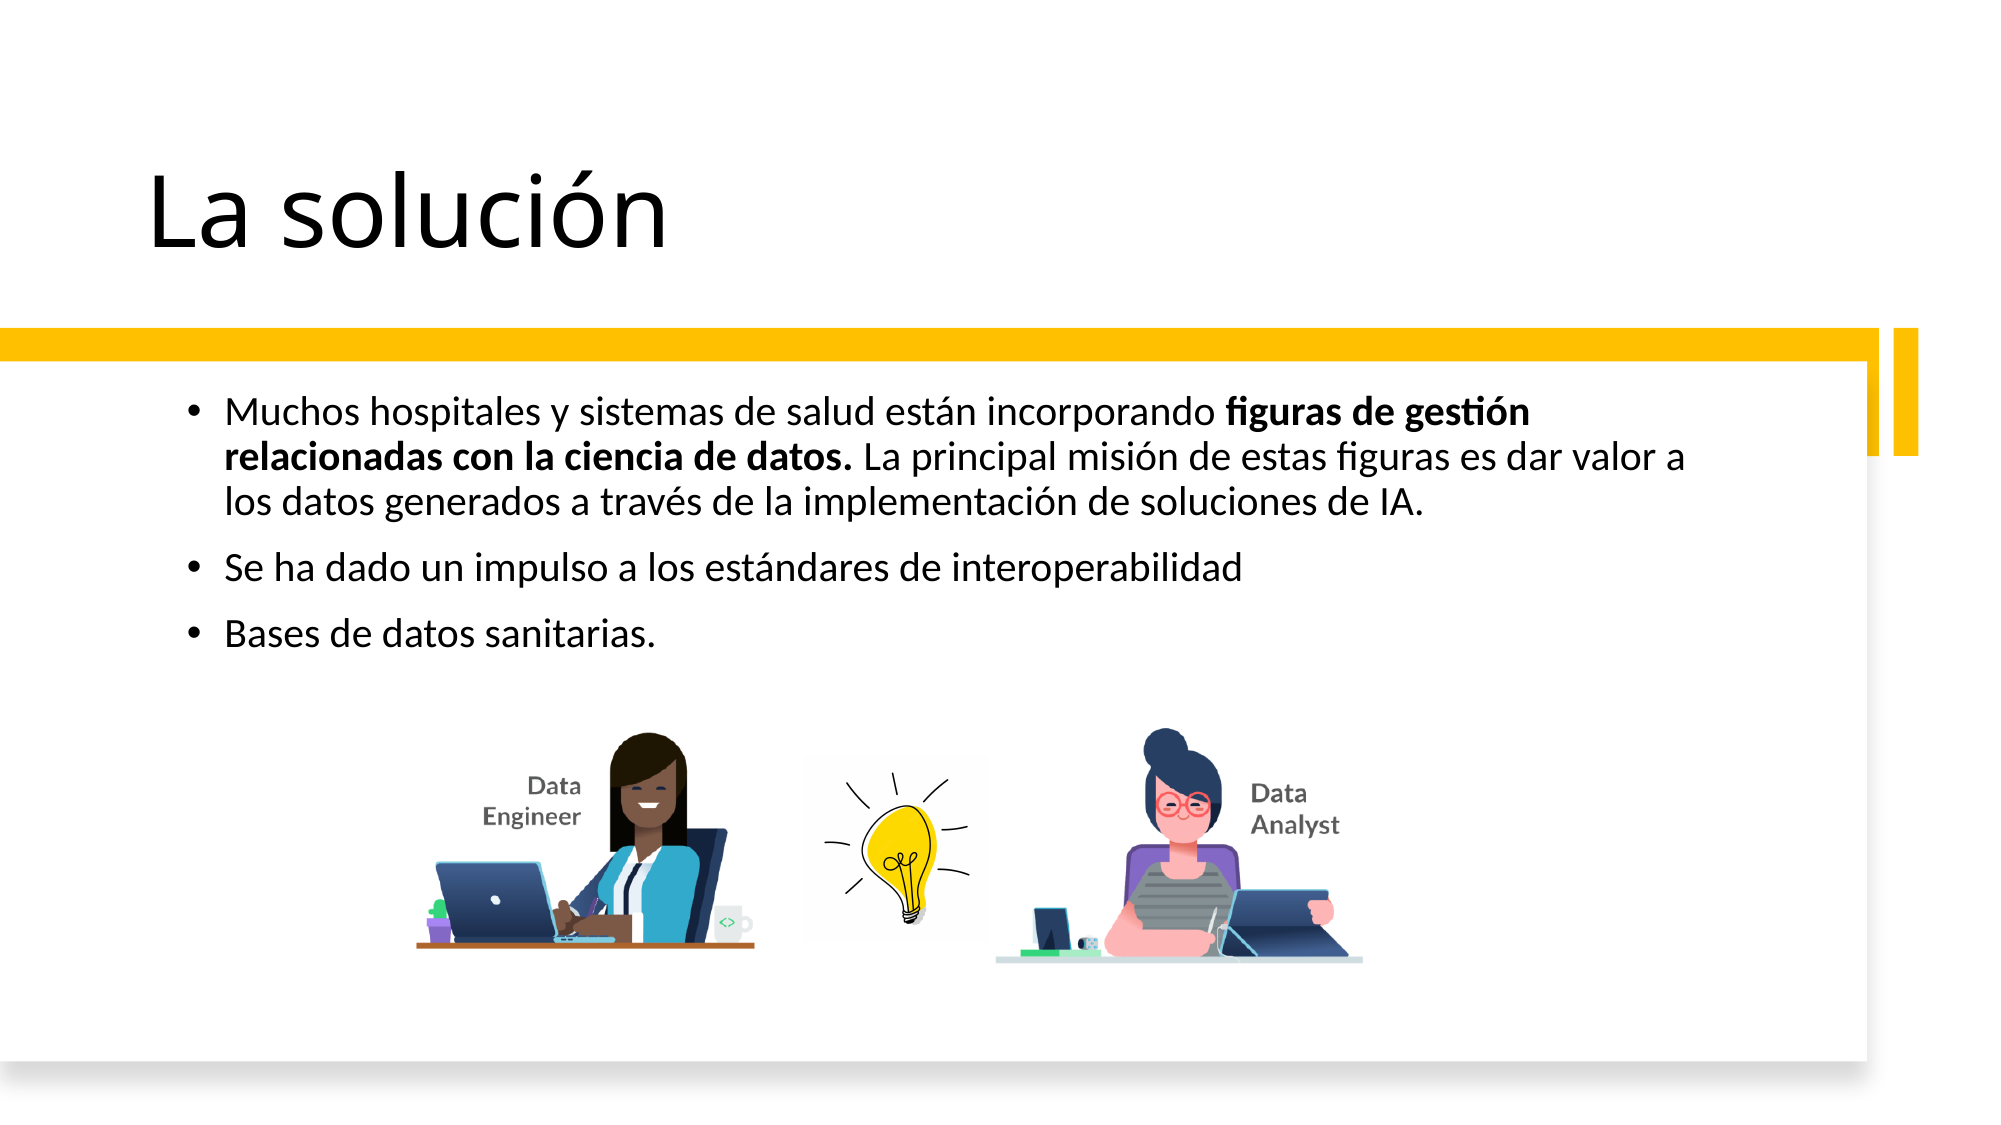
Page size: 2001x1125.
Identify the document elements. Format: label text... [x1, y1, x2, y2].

list Muchos hospitales y sistemas de salud están incorporando figuras de gestión relacionadas con la ciencia de datos. La principal misión de estas figuras es dar valor a los datos generados a través de la implementación de soluciones de IA. Se ha dado un impulso a los estándares de interoperabilidad Bases de datos sanitarias. [171, 374, 1740, 672]
text_box [1893, 327, 1919, 456]
title La solución [130, 63, 1782, 277]
text_box [0, 327, 1879, 1062]
picture [359, 702, 1433, 1015]
